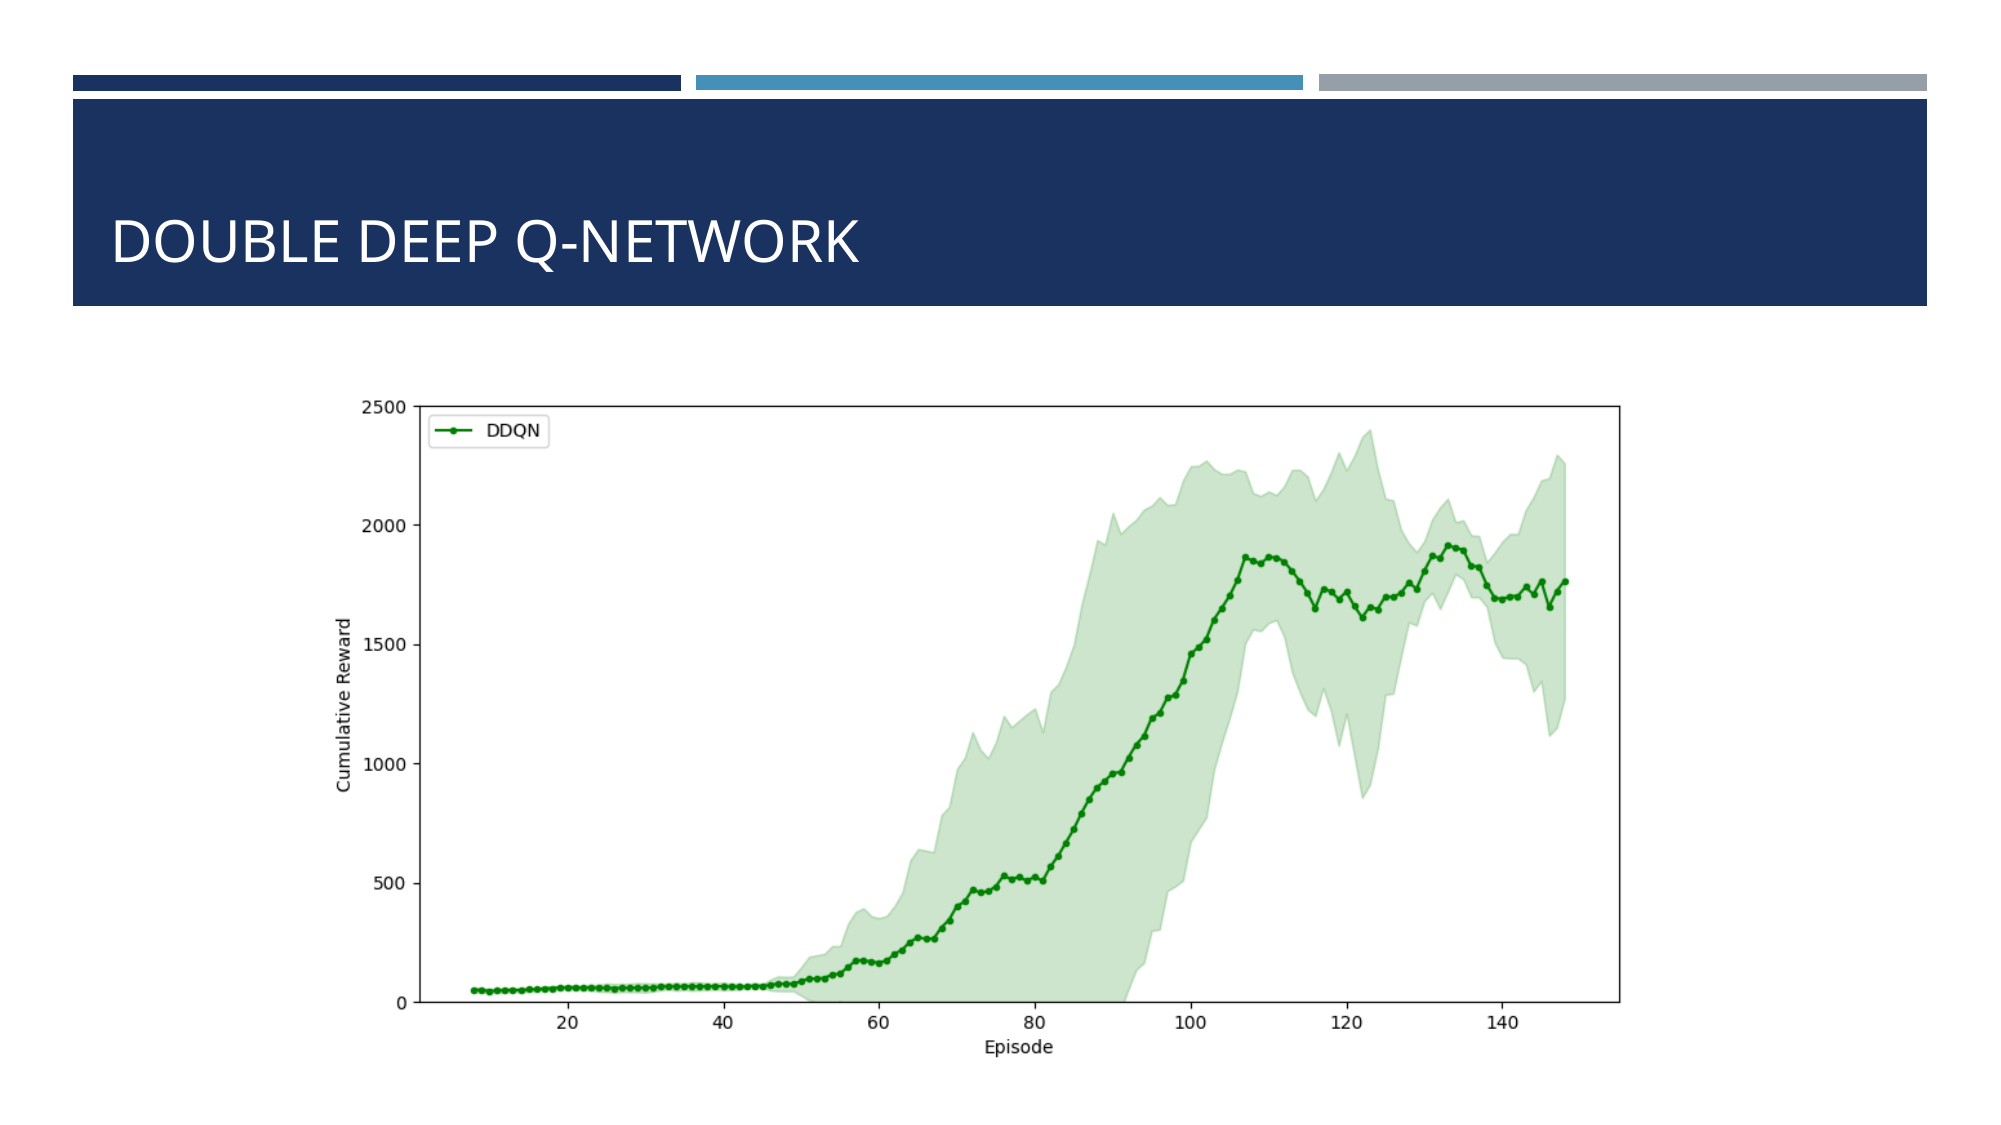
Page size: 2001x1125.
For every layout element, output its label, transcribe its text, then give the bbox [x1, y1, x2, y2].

title Double DEEP Q-NETWORK [95, 119, 1905, 282]
picture [226, 313, 1774, 1087]
